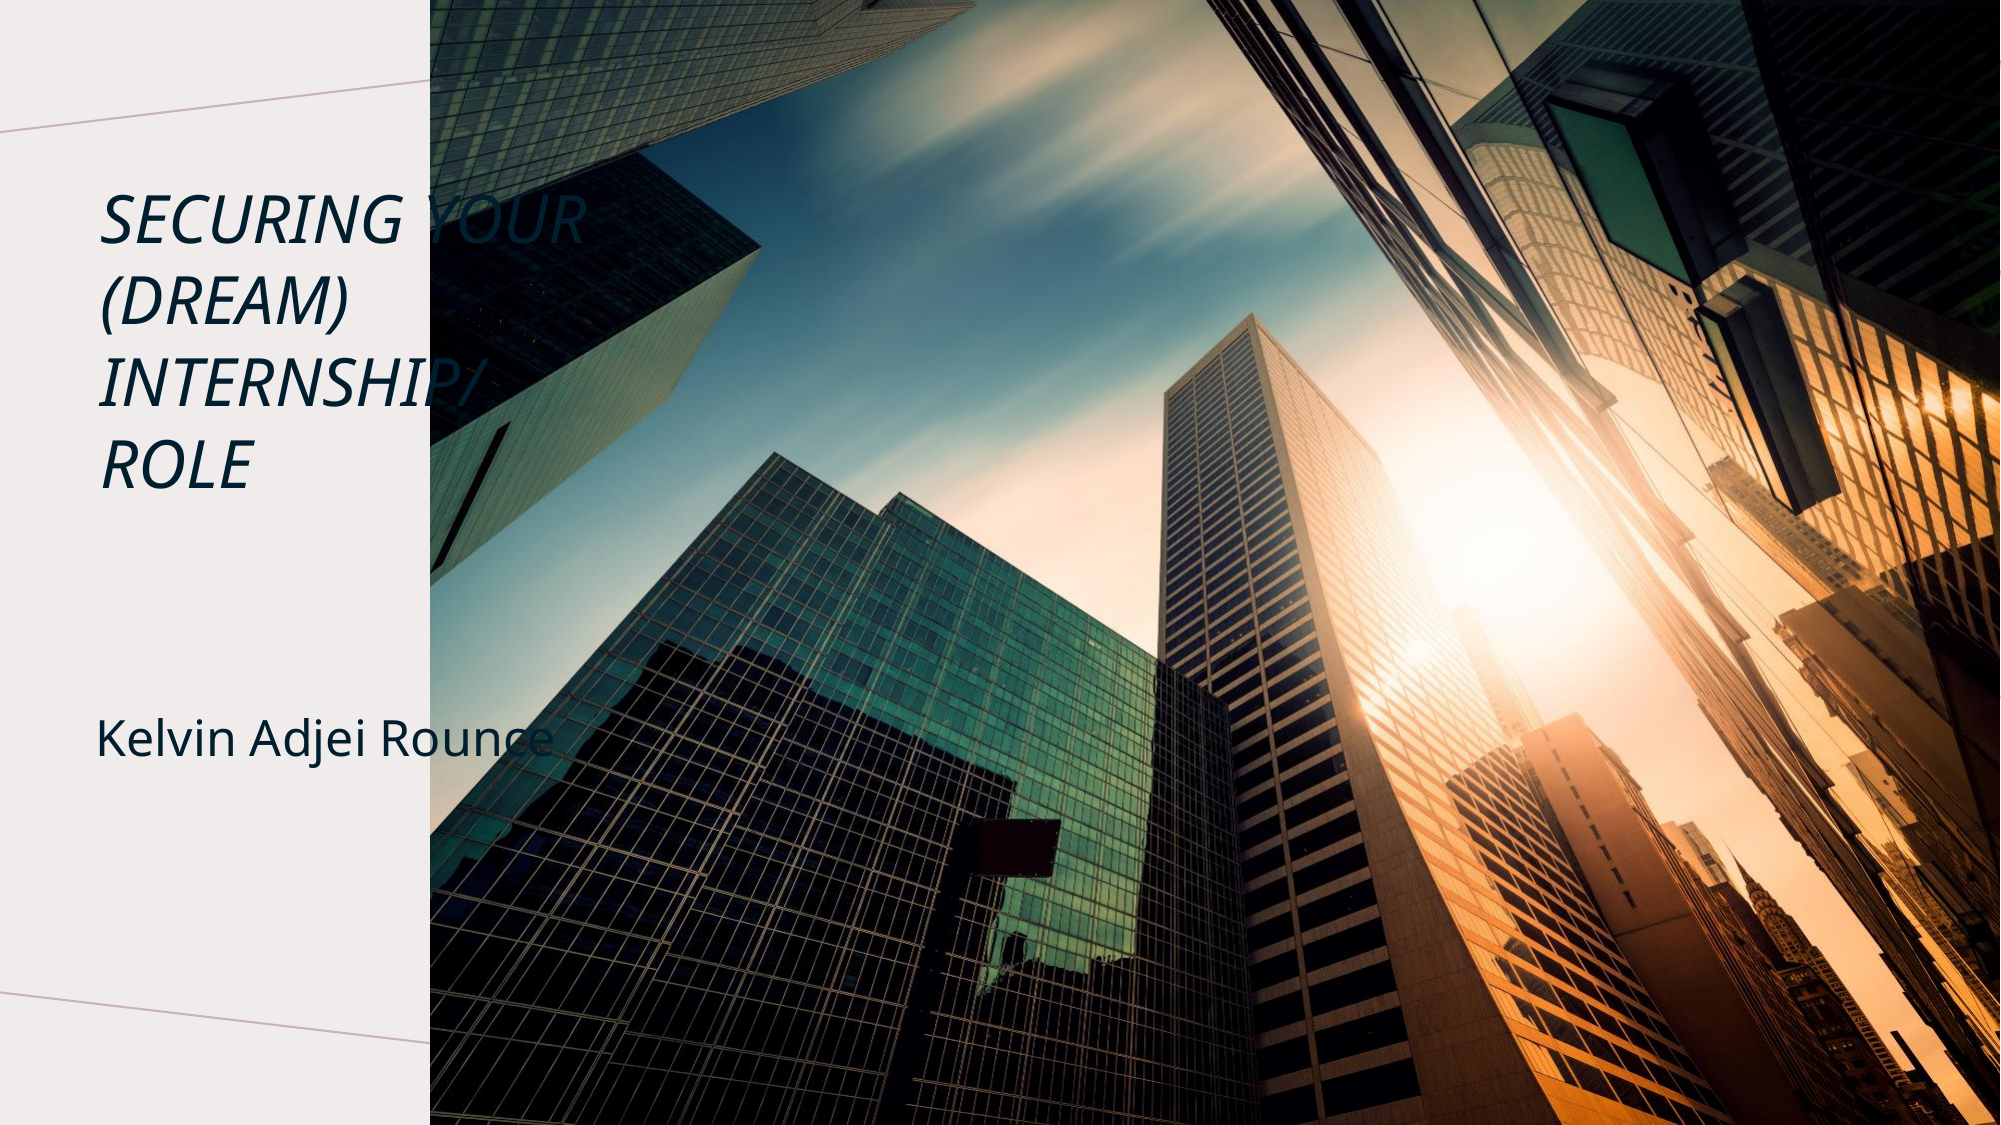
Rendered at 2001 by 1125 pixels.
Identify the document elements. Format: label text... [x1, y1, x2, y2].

list Kelvin Adjei Rounce [80, 695, 655, 992]
picture [430, 0, 2000, 1125]
title Securing your (dream) internship/ role [85, 170, 634, 688]
